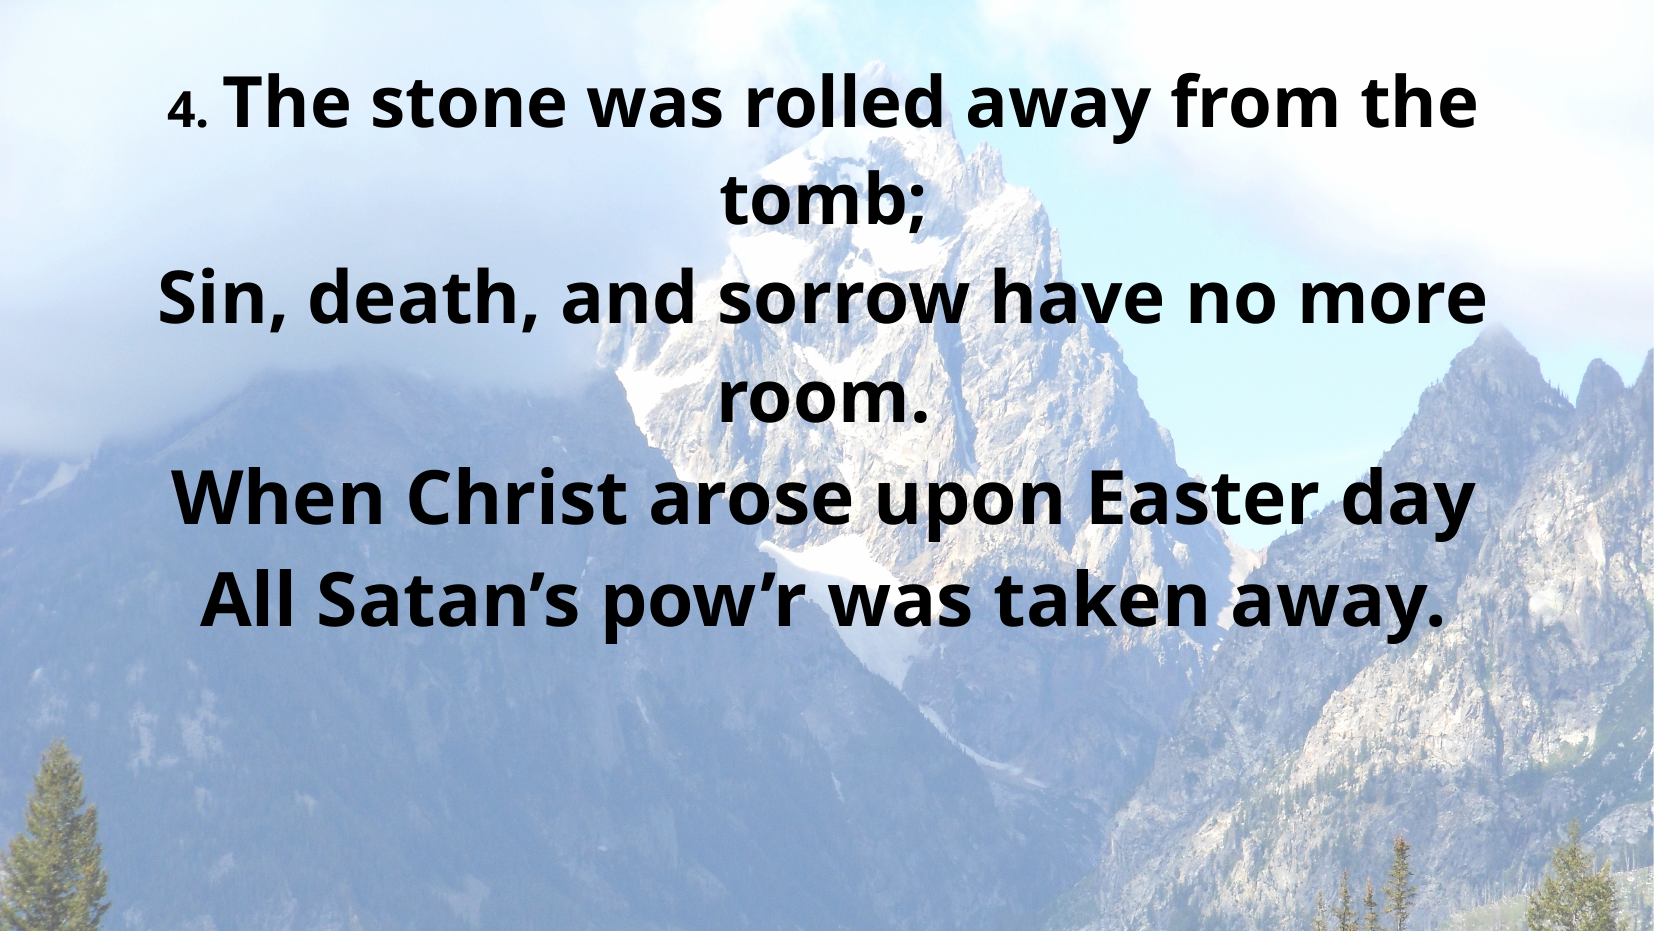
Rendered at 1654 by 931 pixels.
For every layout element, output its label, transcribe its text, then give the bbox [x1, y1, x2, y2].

picture [0, 0, 1654, 931]
text_box 4. The stone was rolled away from the tomb; Sin, death, and sorrow have no more room. When Christ arose upon Easter day All Satan’s pow’r was taken away. [58, 44, 1589, 511]
